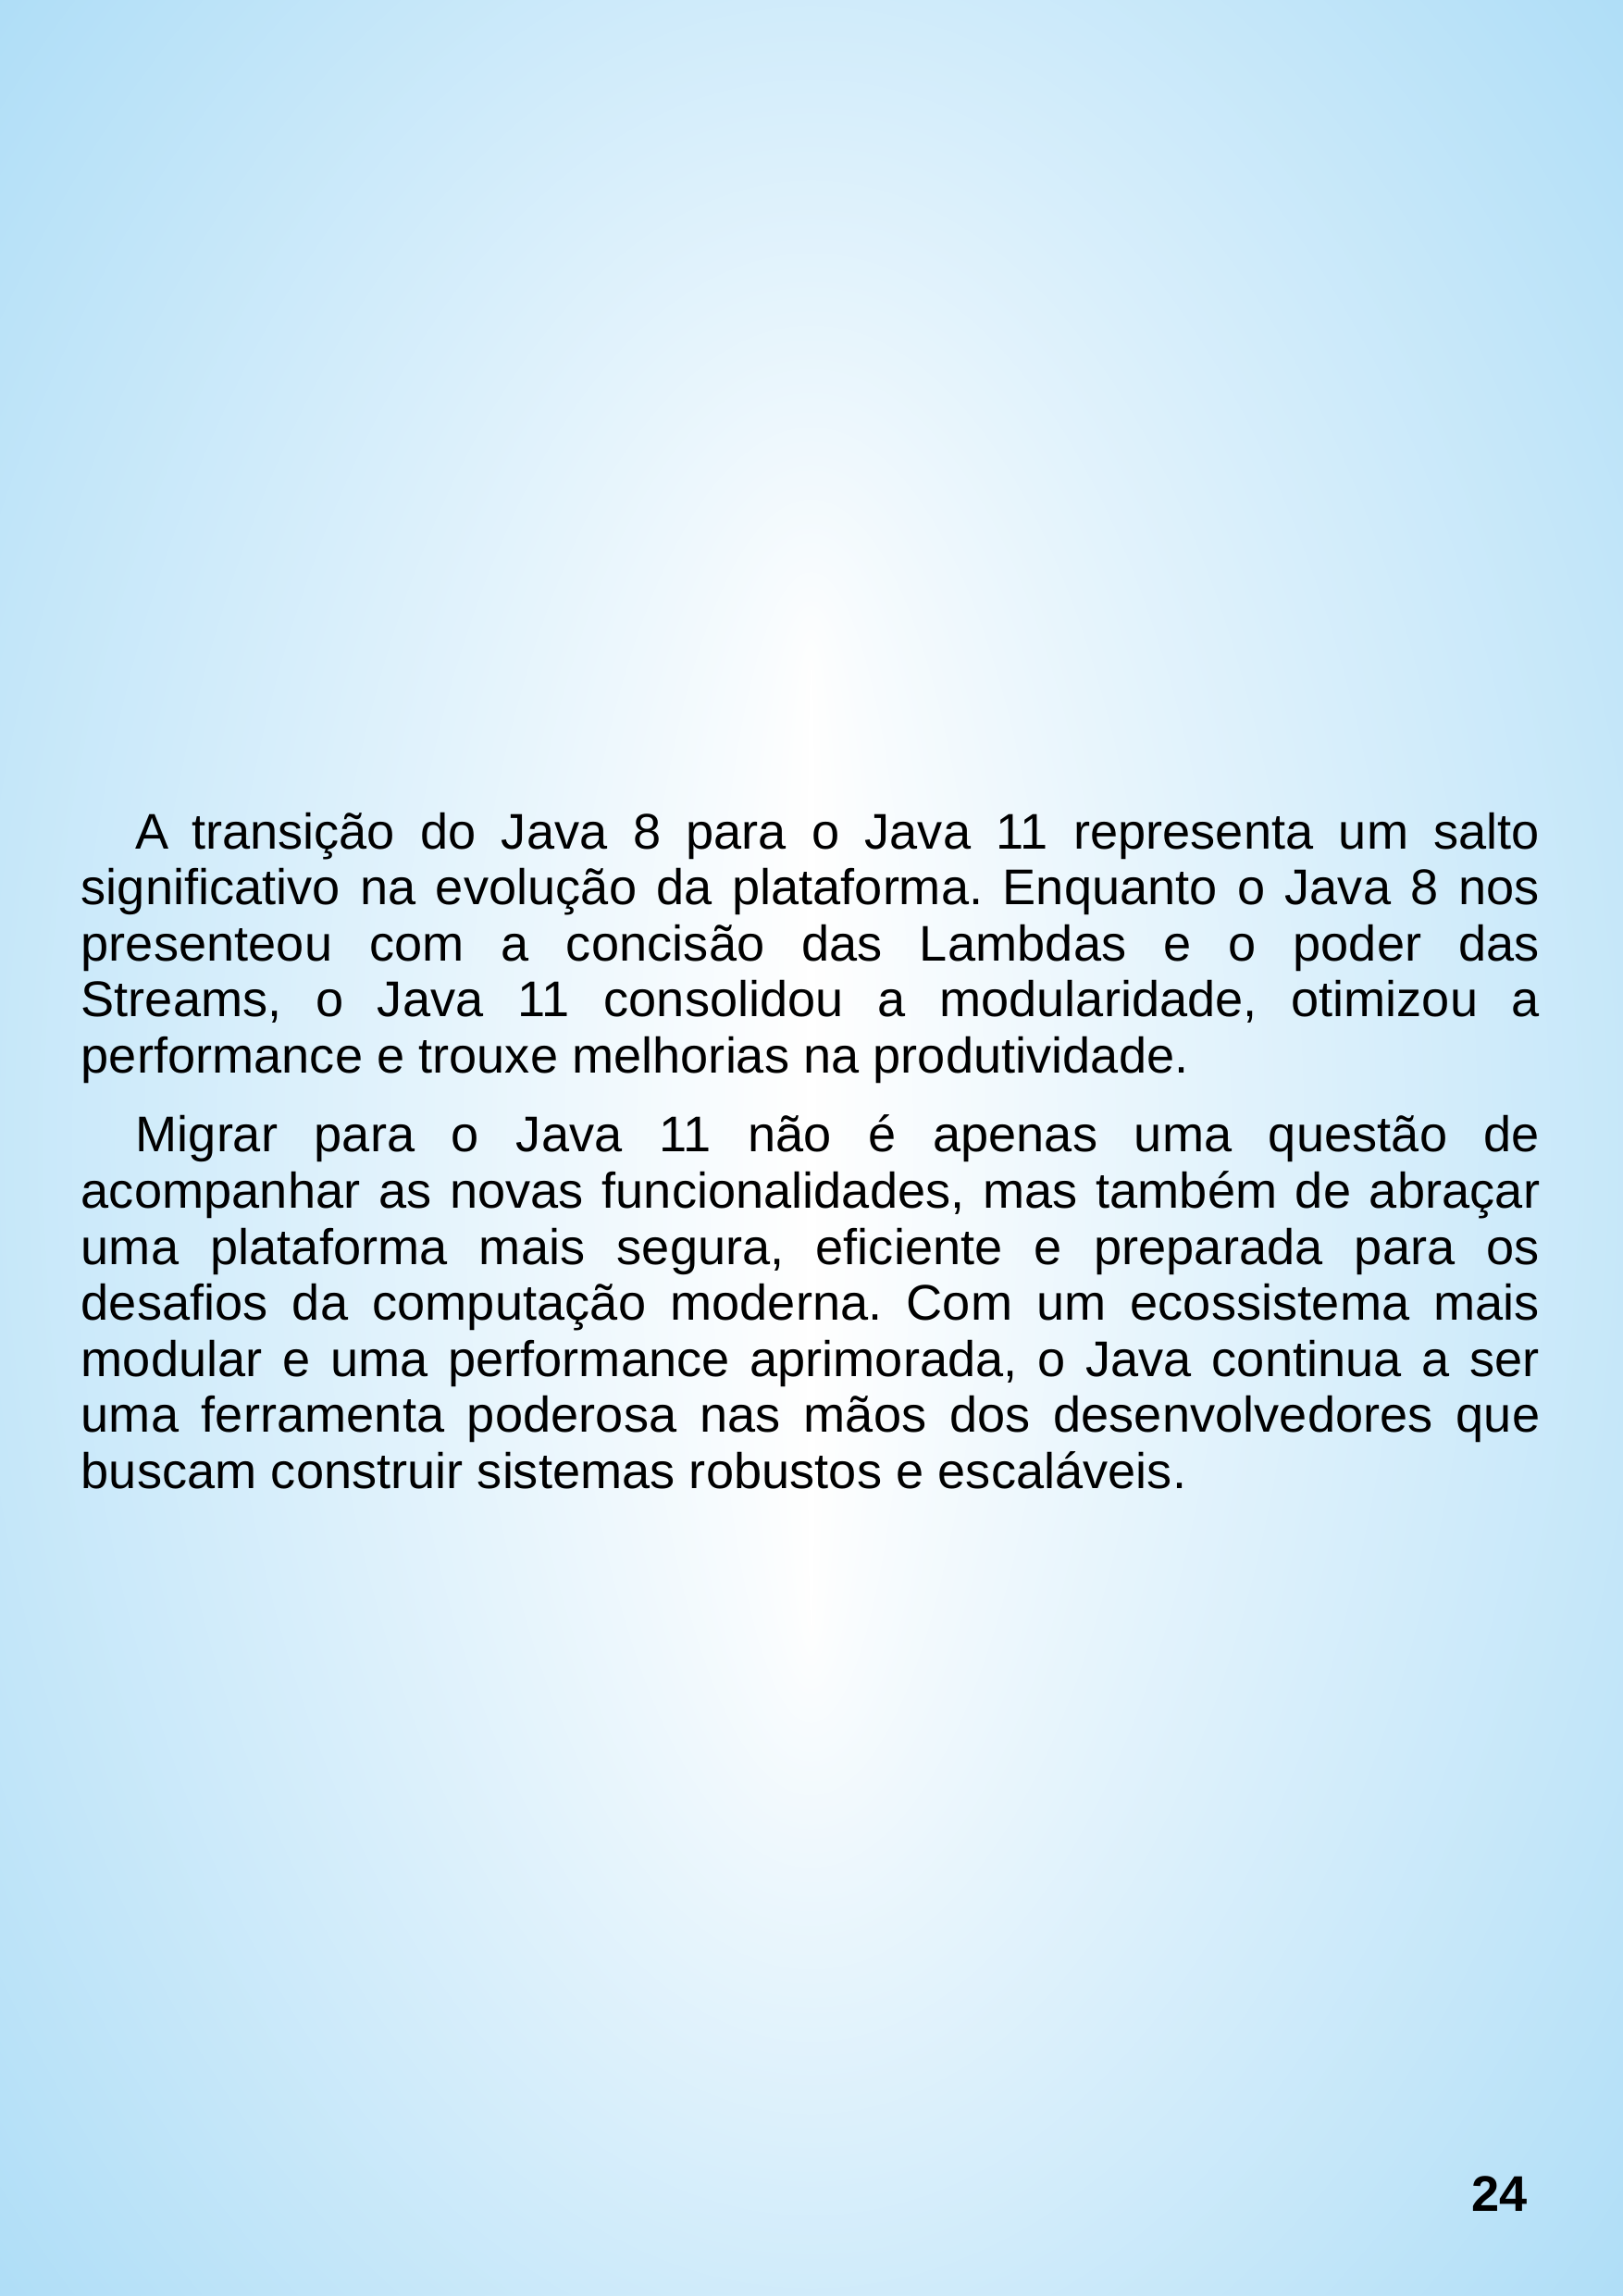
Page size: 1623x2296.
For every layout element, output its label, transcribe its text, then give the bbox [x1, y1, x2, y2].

subtitle A transição do Java 8 para o Java 11 representa um salto significativo na evolução da plataforma. Enquanto o Java 8 nos presenteou com a concisão das Lambdas e o poder das Streams, o Java 11 consolidou a modularidade, otimizou a performance e trouxe melhorias na produtividade. Migrar para o Java 11 não é apenas uma questão de acompanhar as novas funcionalidades, mas também de abraçar uma plataforma mais segura, eficiente e preparada para os desafios da computação moderna. Com um ecossistema mais modular e uma performance aprimorada, o Java continua a ser uma ferramenta poderosa nas mãos dos desenvolvedores que buscam construir sistemas robustos e escaláveis. [81, 41, 1542, 2262]
